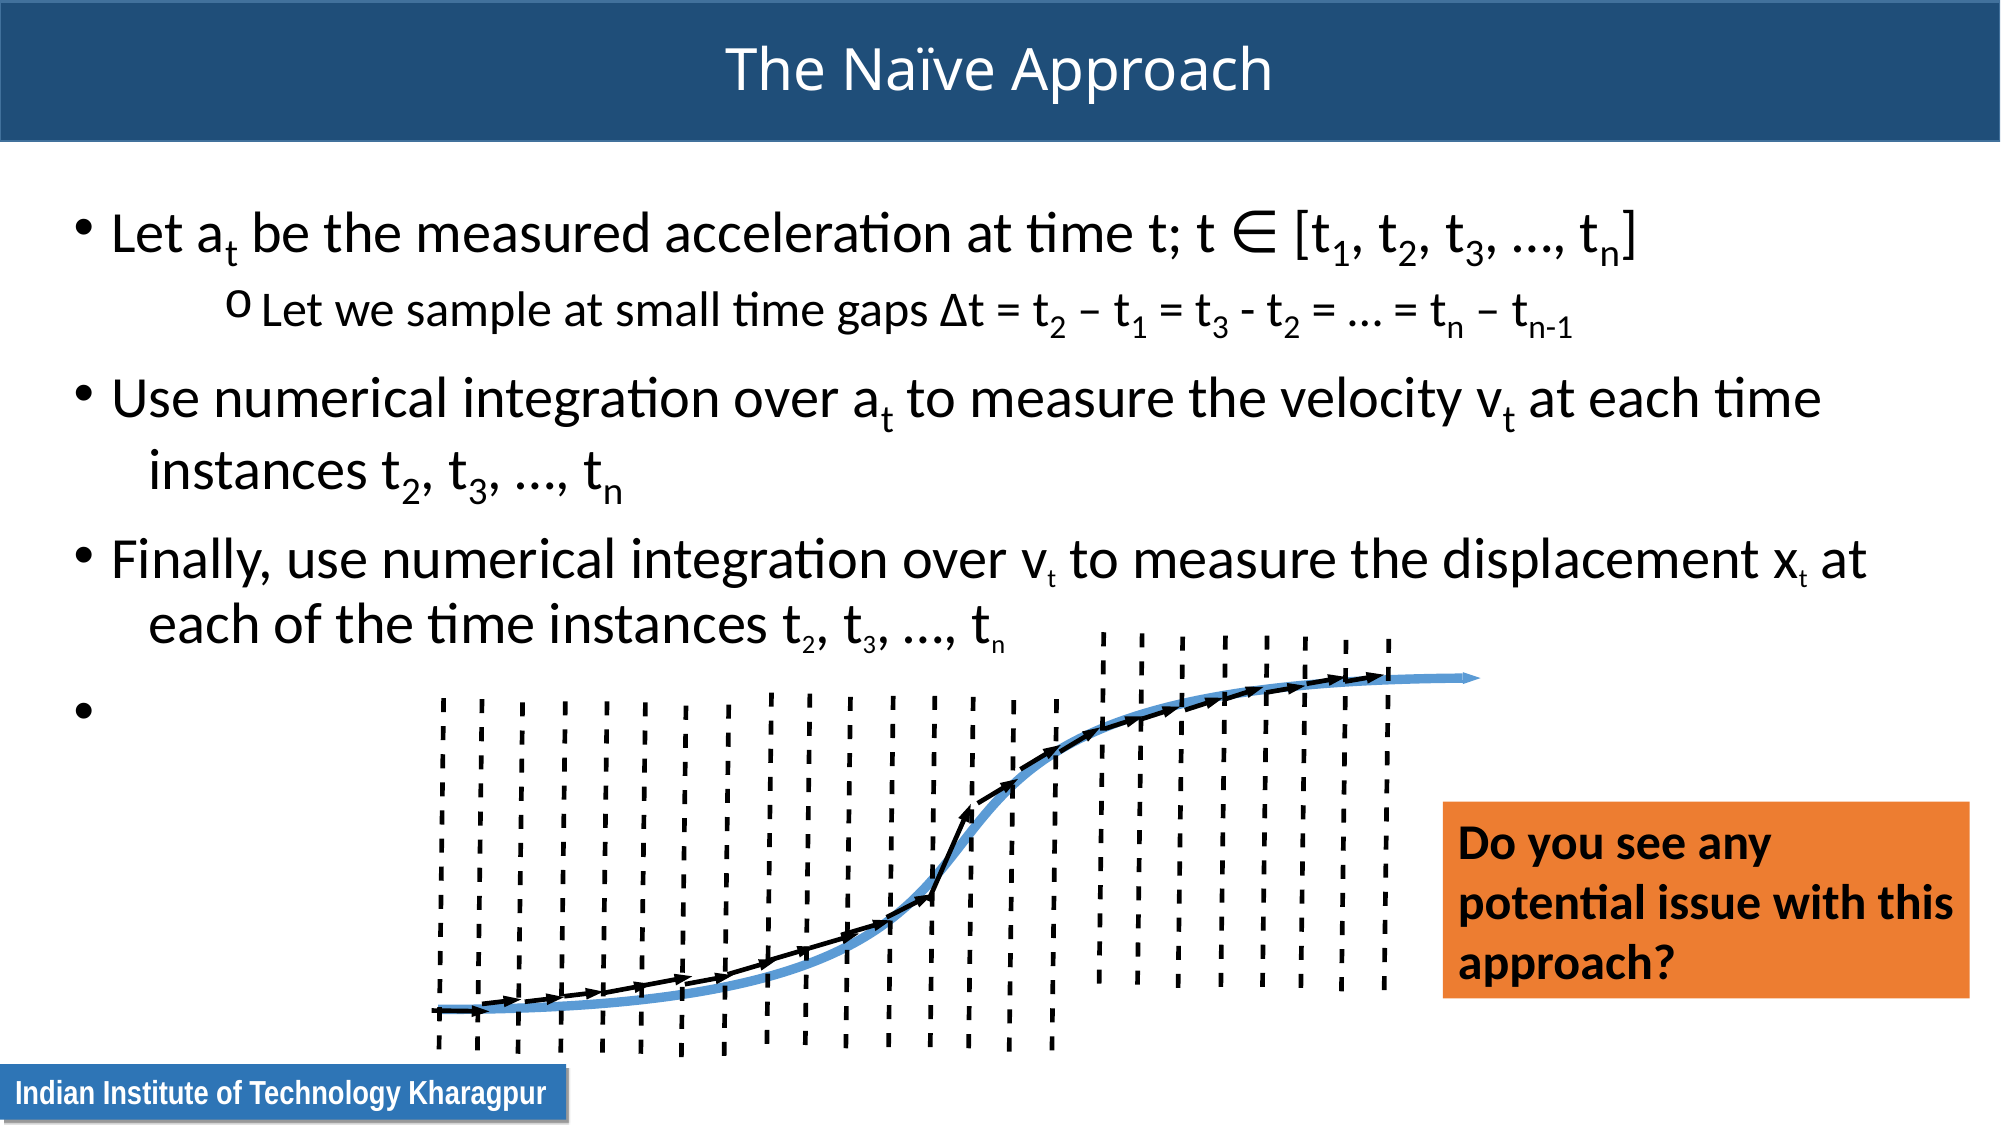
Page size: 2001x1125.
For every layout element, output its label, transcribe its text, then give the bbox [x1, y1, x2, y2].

title The Naïve Approach [0, 1, 2000, 141]
text_box Do you see any potential issue with this approach? [1442, 801, 1970, 999]
list Let at be the measured acceleration at time t; t ∈ [t1, t2, t3, …, tn] Let we sample at small time gaps Δt = t2 – t1 = t3 - t2 = … = tn – tn-1 Use numerical integration over at to measure the velocity vt at each time instances t2, t3, …, tn Finally, use numerical integration over vt to measure the displacement xt at each of the time instances t2, t3, …, tn [58, 186, 1954, 1065]
